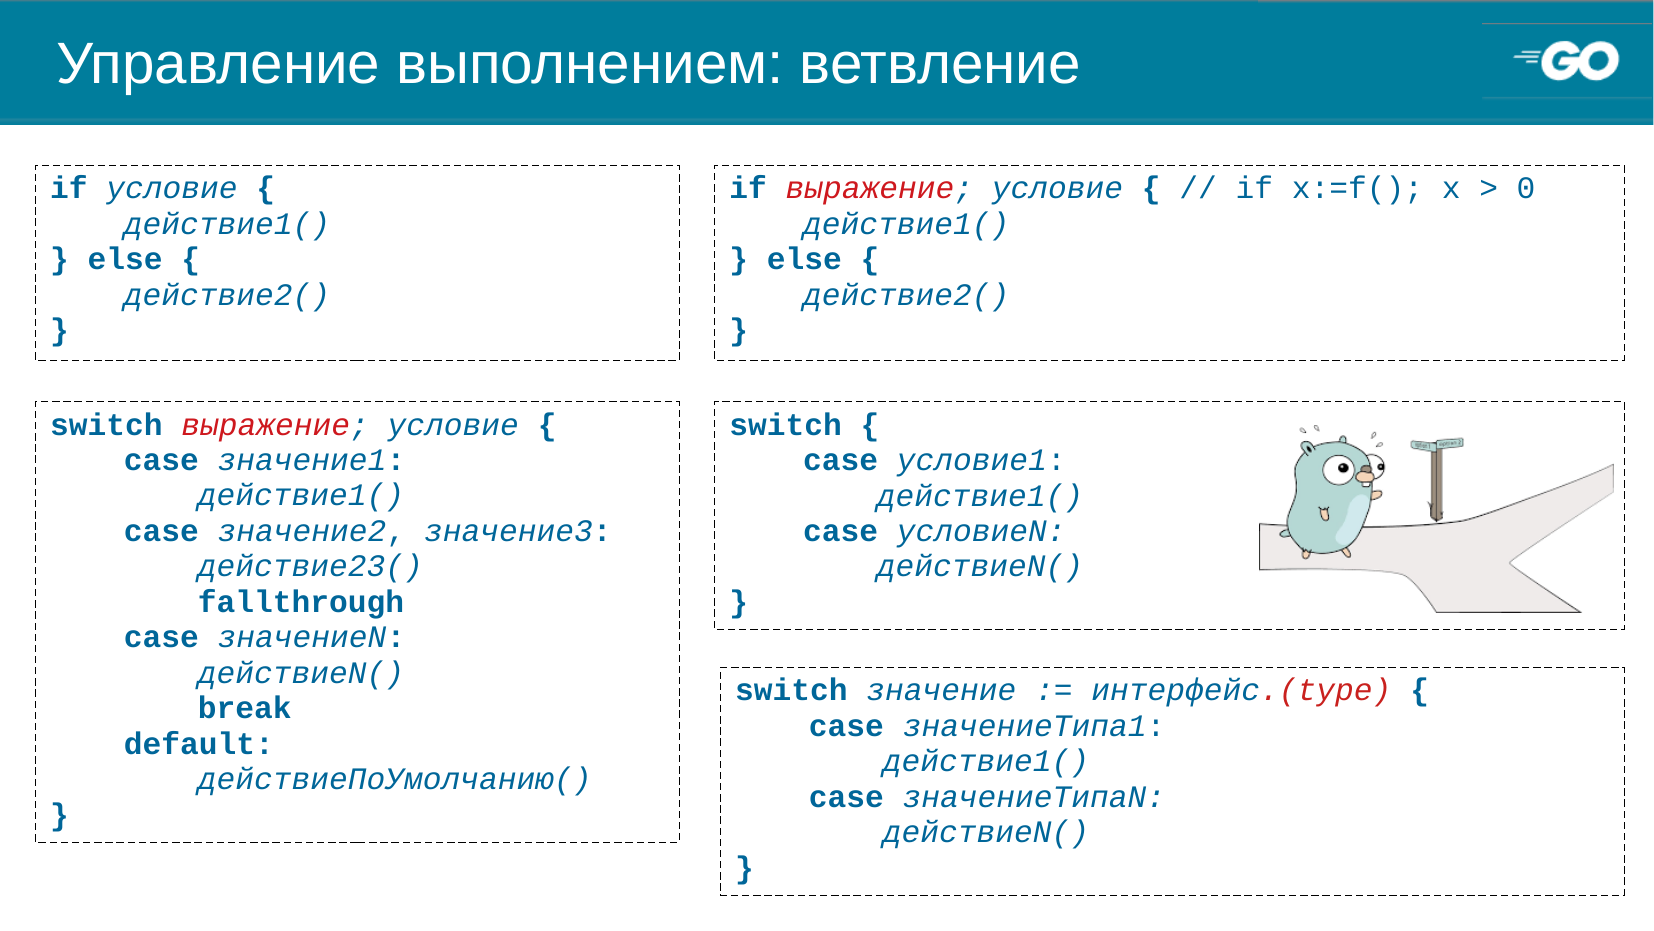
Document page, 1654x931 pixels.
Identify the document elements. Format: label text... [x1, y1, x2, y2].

text_box if выражение; условие { // if x:=f(); x > 0 действие1() } else { действие2() } [714, 165, 1625, 361]
text_box switch { case условие1: действие1() case условиеN: действиеN() } [714, 401, 1625, 630]
text_box switch выражение; условие { case значение1: действие1() case значение2, значение3: действие23() fallthrough case значениеN: действиеN() break default: действиеПоУмолчанию() } [35, 401, 680, 843]
text_box switch значение := интерфейс.(type) { case значениеТипа1: действие1() case значениеТипаN: действиеN() } [720, 667, 1625, 896]
text_box if условие { действие1() } else { действие2() } [35, 165, 680, 361]
picture [1259, 425, 1614, 613]
text_box Управление выполнением: ветвление [41, 23, 1495, 104]
picture [1542, 41, 1619, 81]
